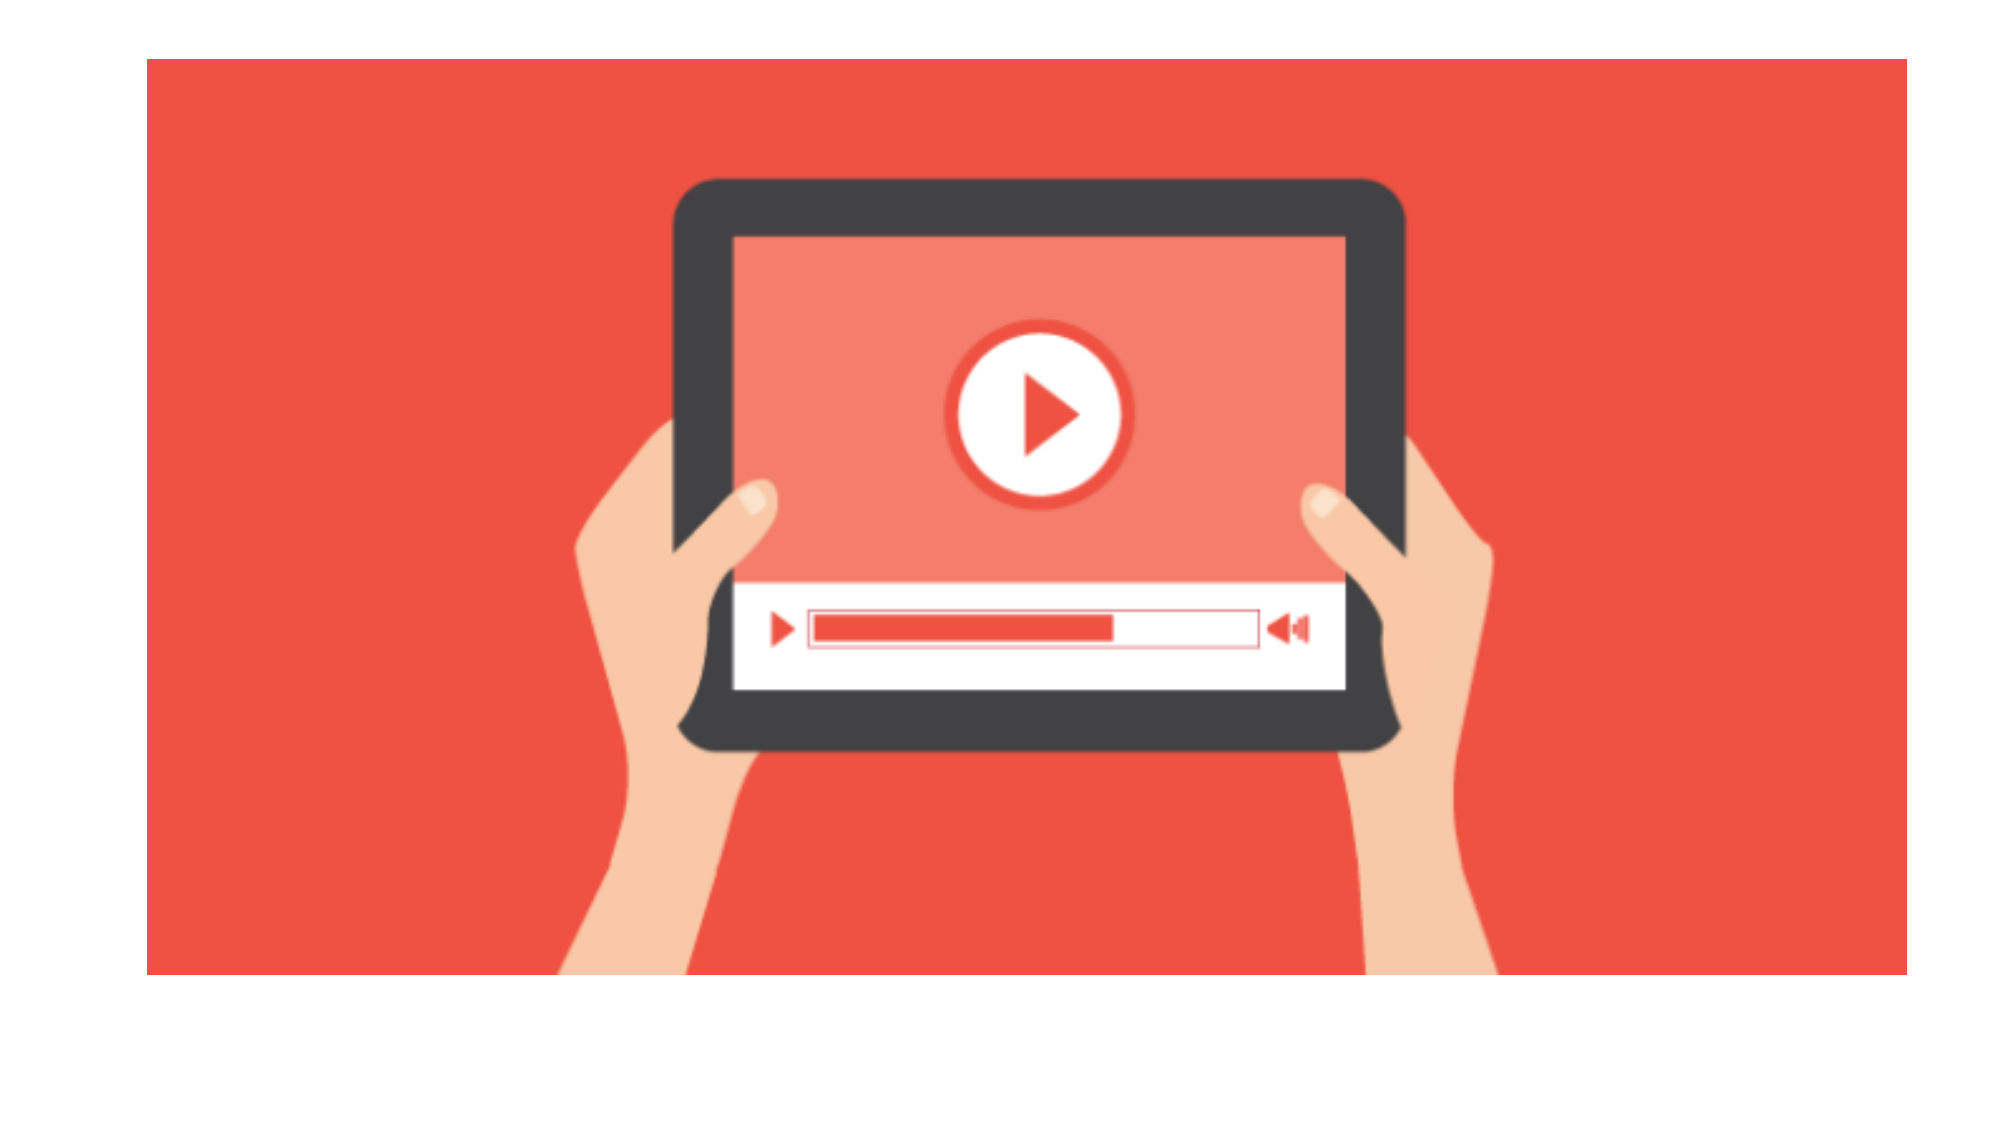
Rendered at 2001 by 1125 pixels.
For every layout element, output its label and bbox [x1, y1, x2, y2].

picture [147, 59, 1907, 975]
